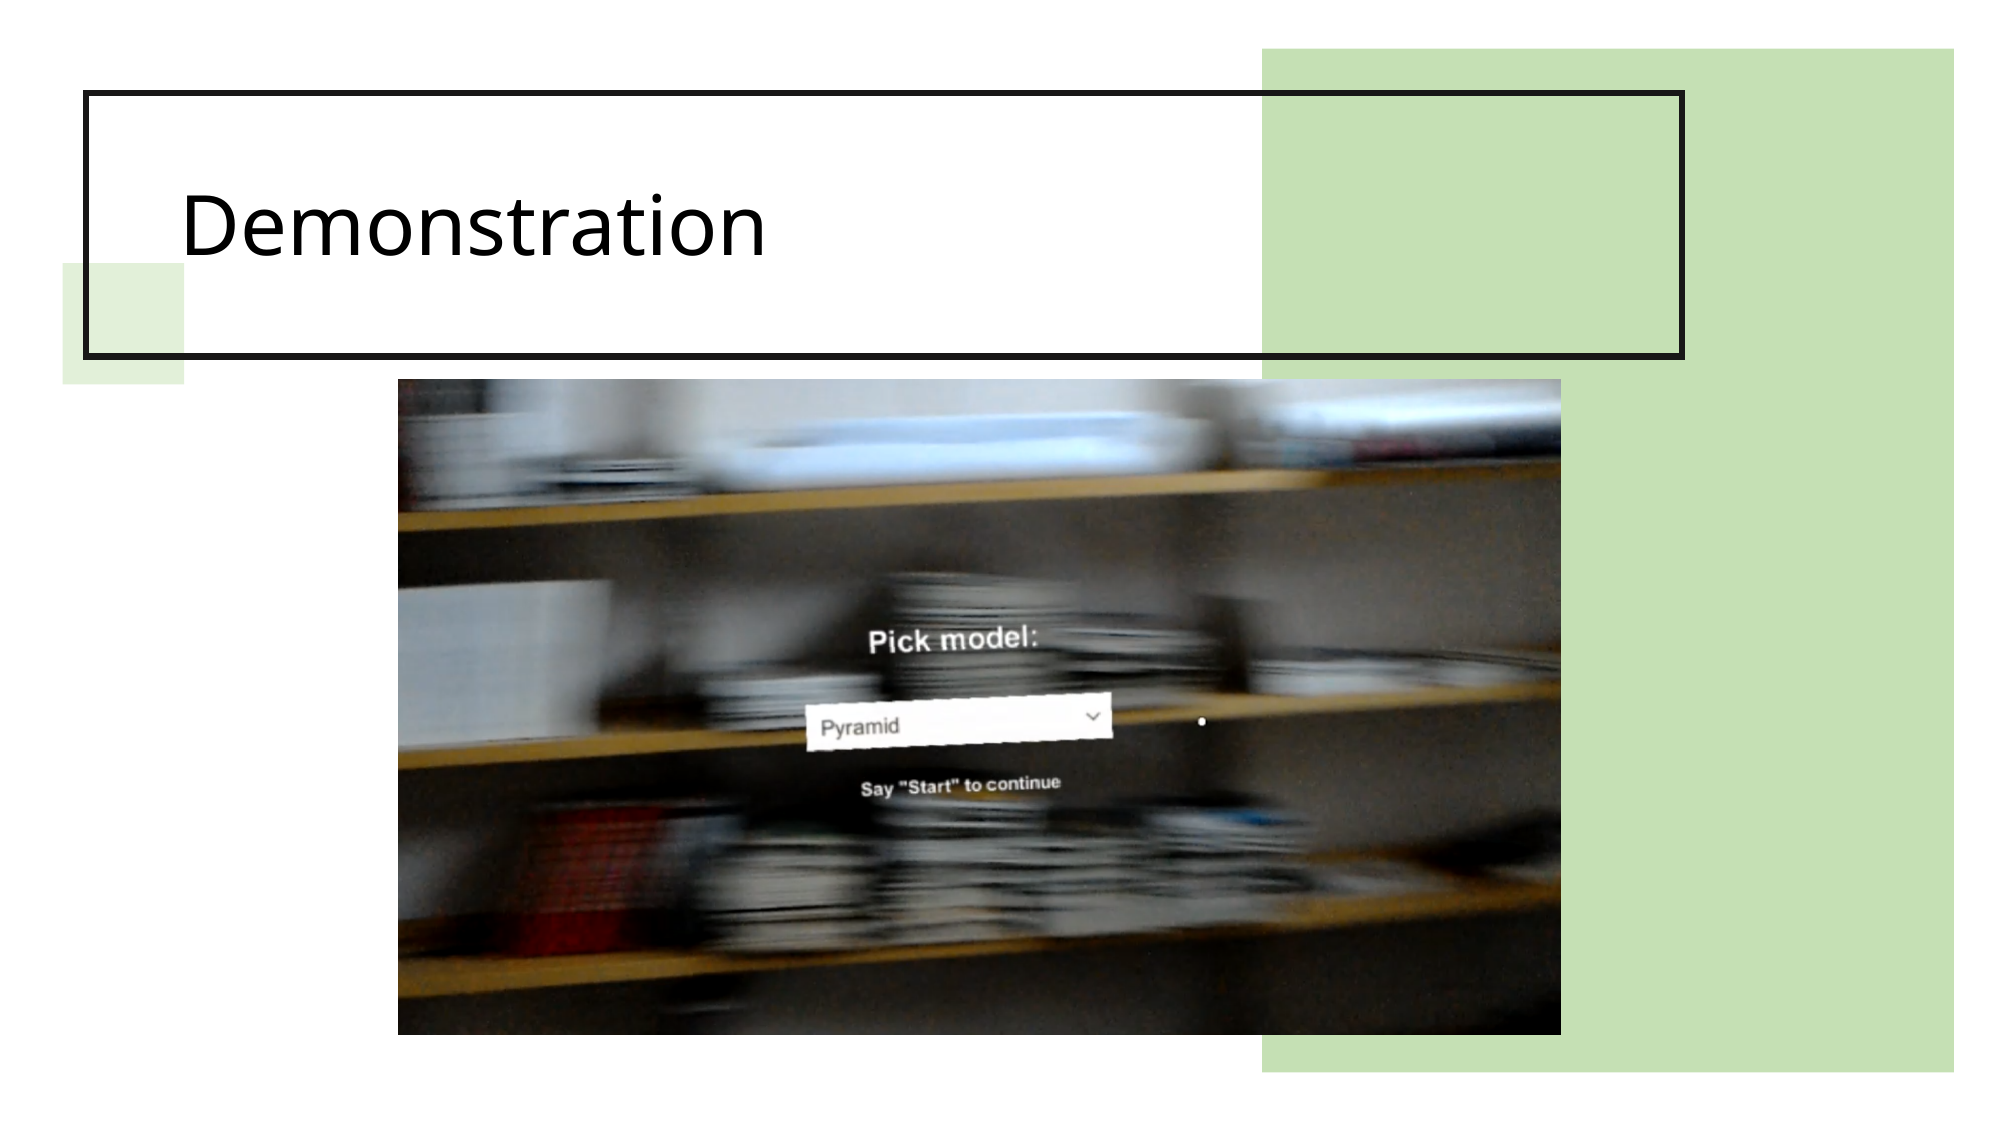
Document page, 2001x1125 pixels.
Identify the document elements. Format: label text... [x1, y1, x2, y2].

text_box Demonstration [165, 120, 1890, 337]
picture [398, 379, 1561, 1036]
